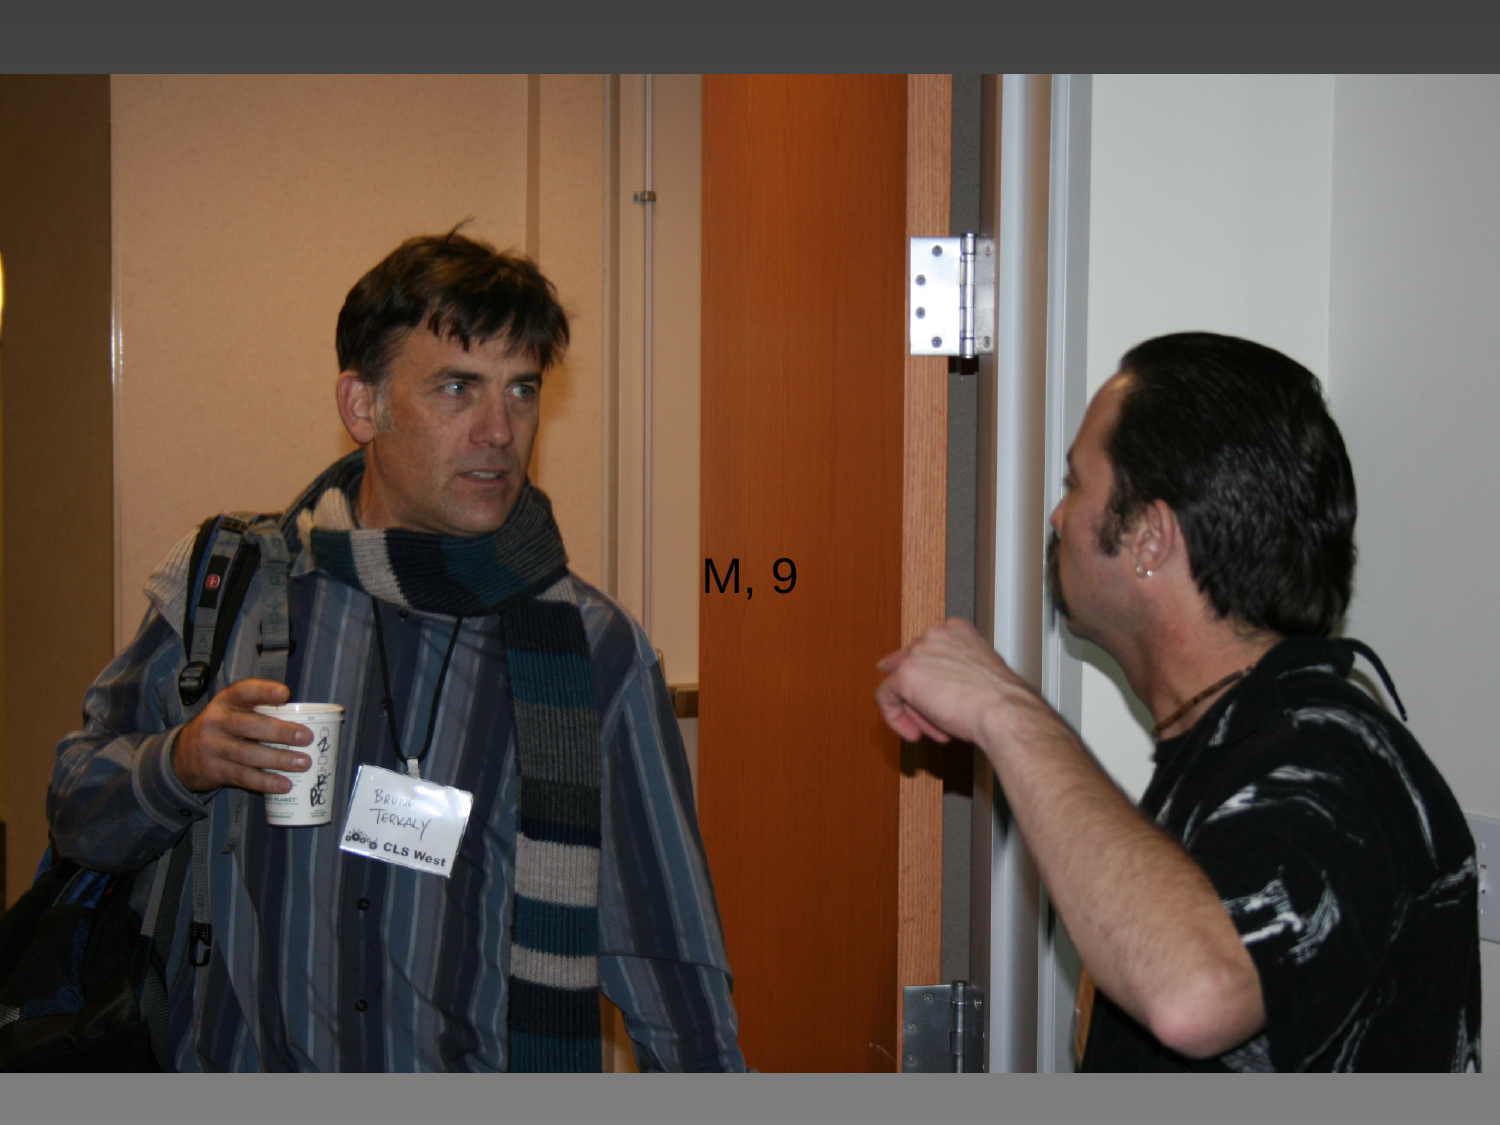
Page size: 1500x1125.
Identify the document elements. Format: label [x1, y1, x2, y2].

picture [0, 74, 1500, 1073]
